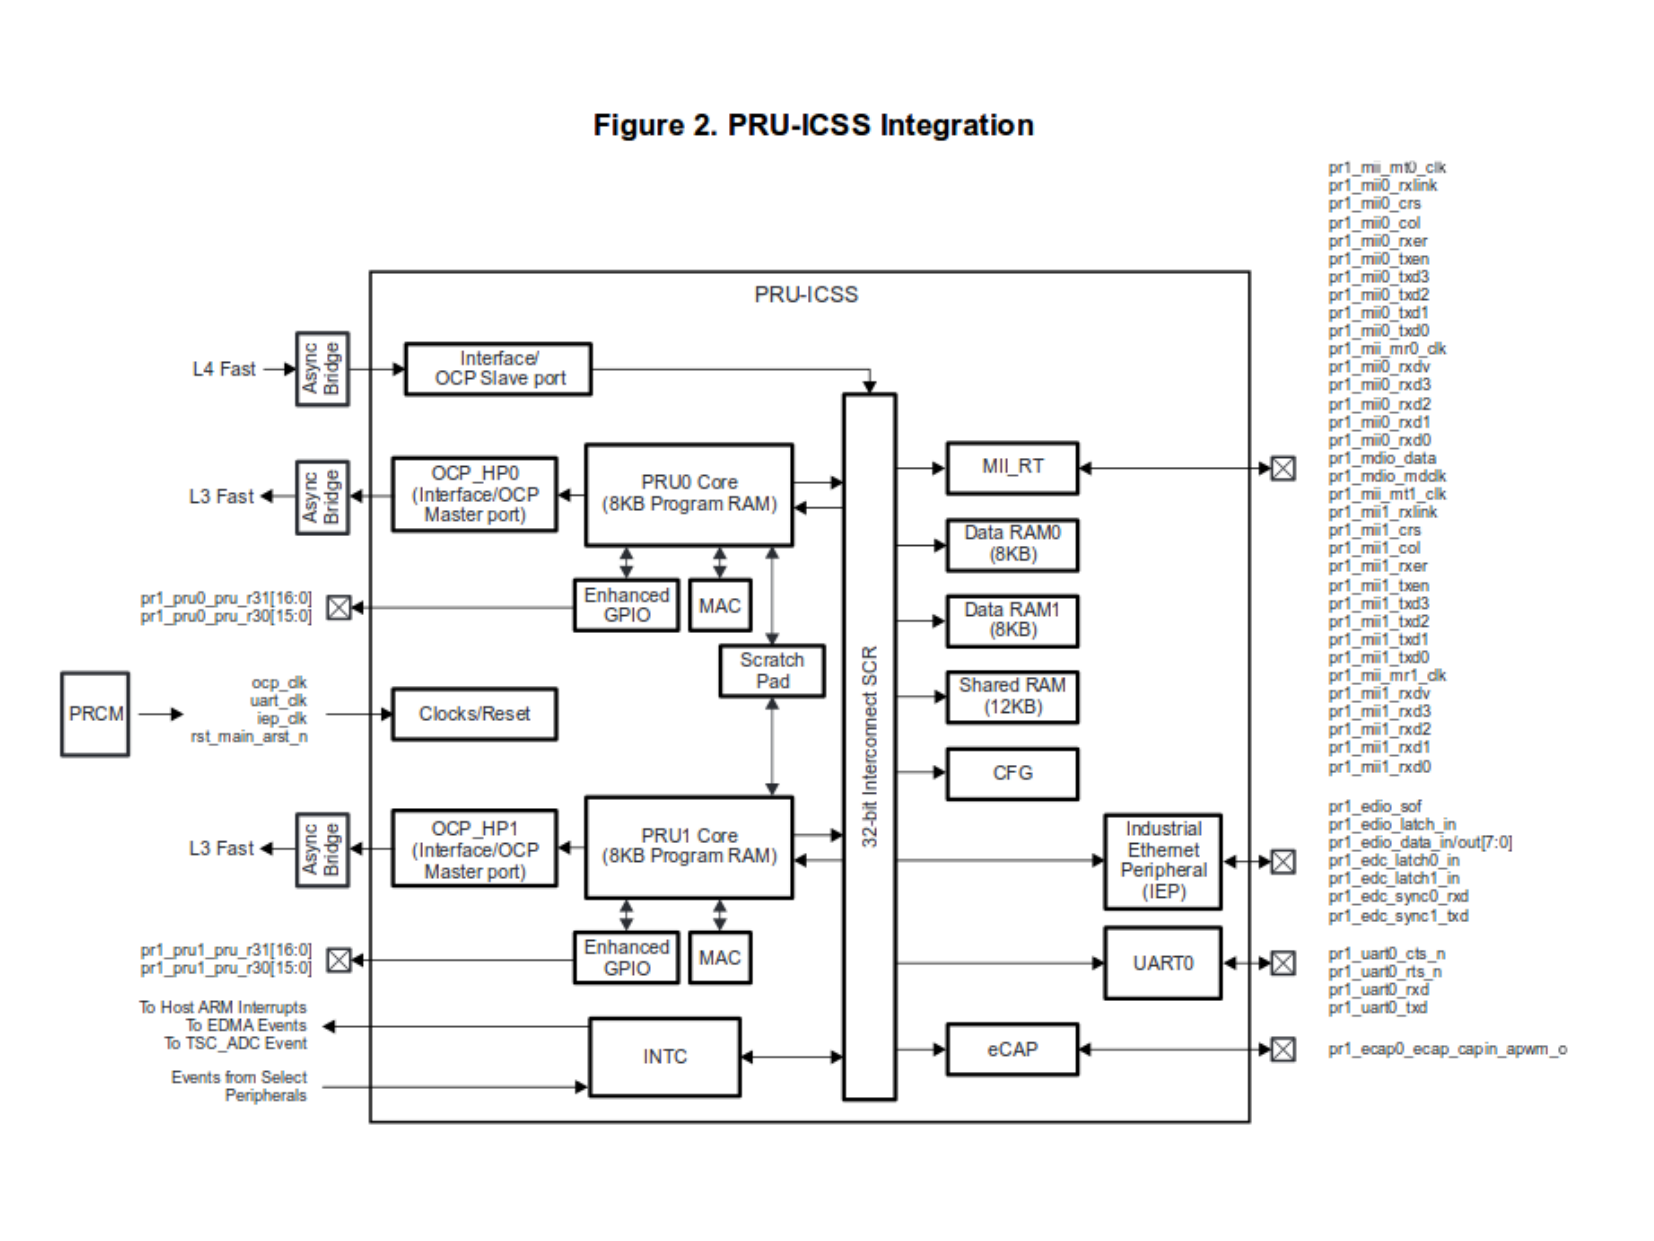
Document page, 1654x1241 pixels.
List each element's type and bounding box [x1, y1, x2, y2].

picture [12, 89, 1636, 1141]
